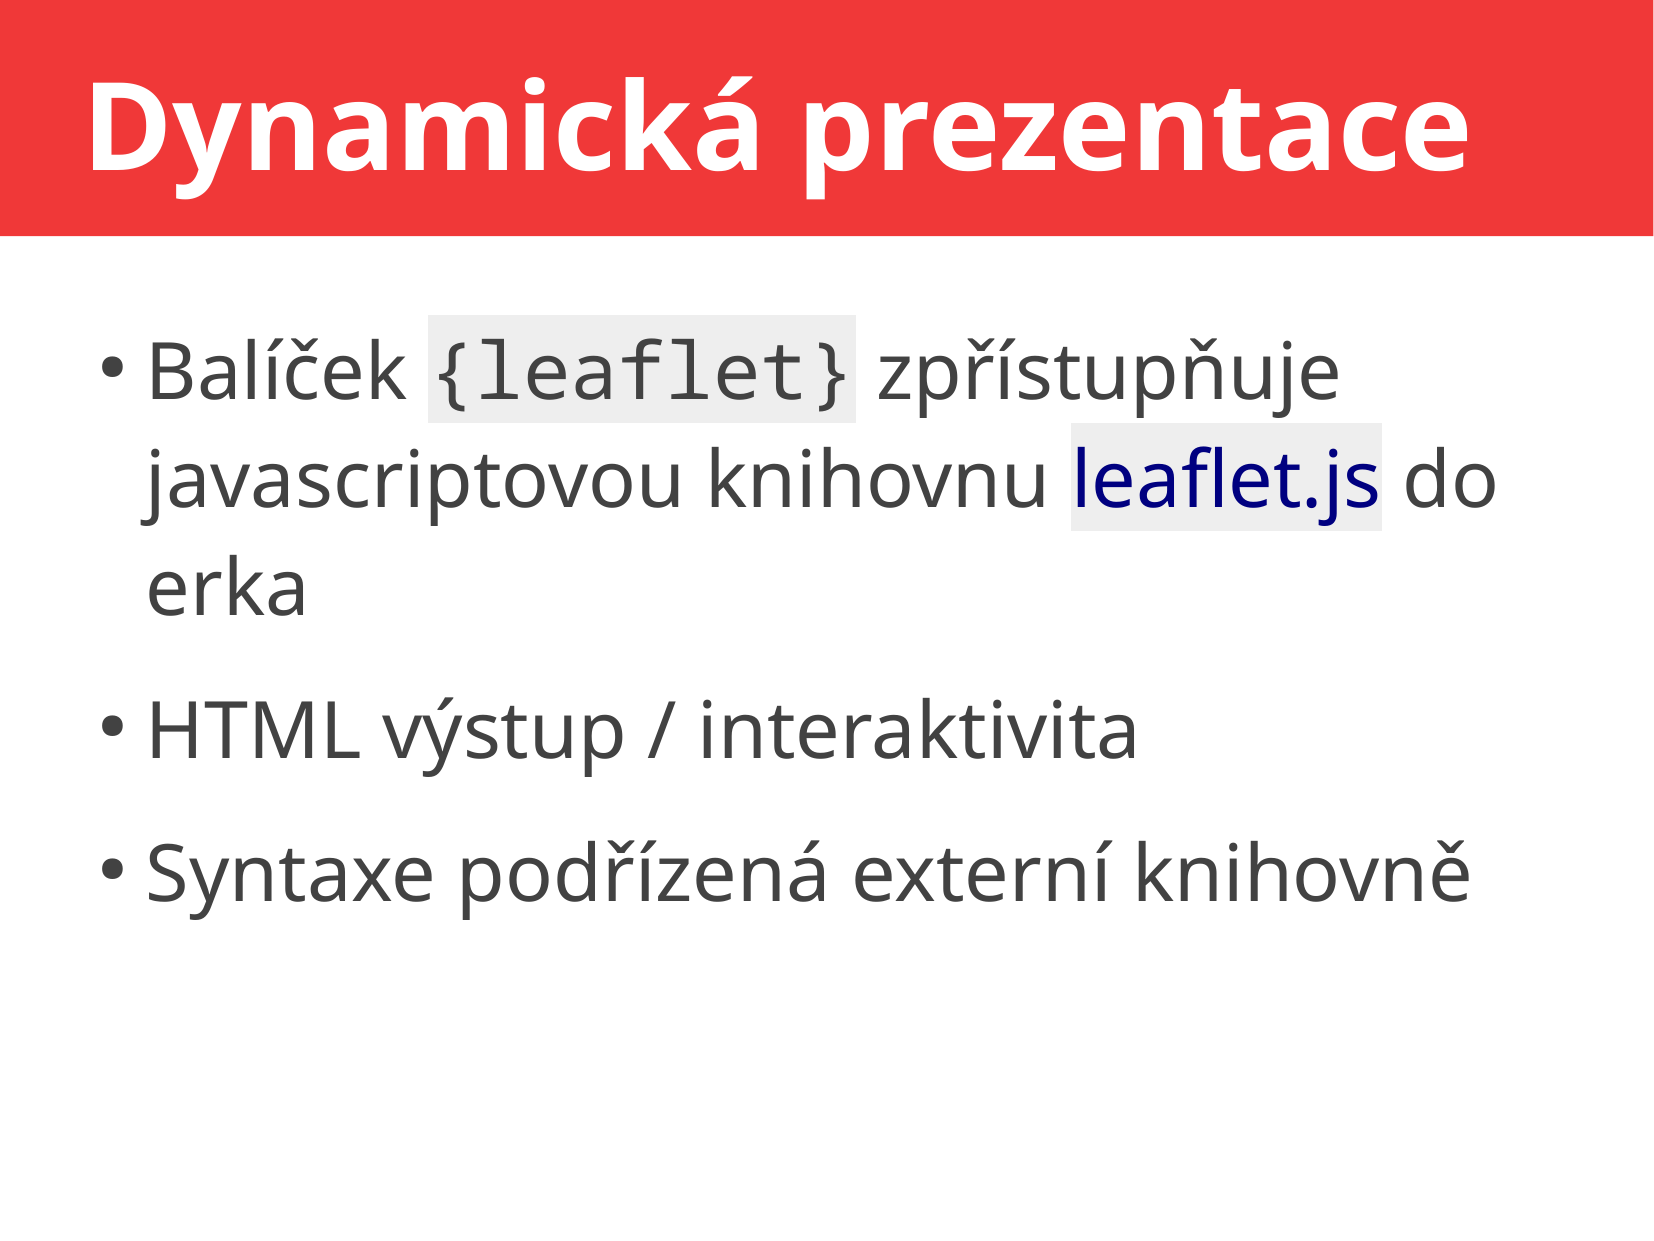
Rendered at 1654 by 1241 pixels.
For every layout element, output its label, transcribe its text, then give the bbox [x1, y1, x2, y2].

list Balíček {leaflet} zpřístupňuje javascriptovou knihovnu leaflet.js do erka HTML výstup / interaktivita Syntaxe podřízená externí knihovně [82, 314, 1563, 1080]
title Dynamická prezentace [82, 19, 1571, 227]
